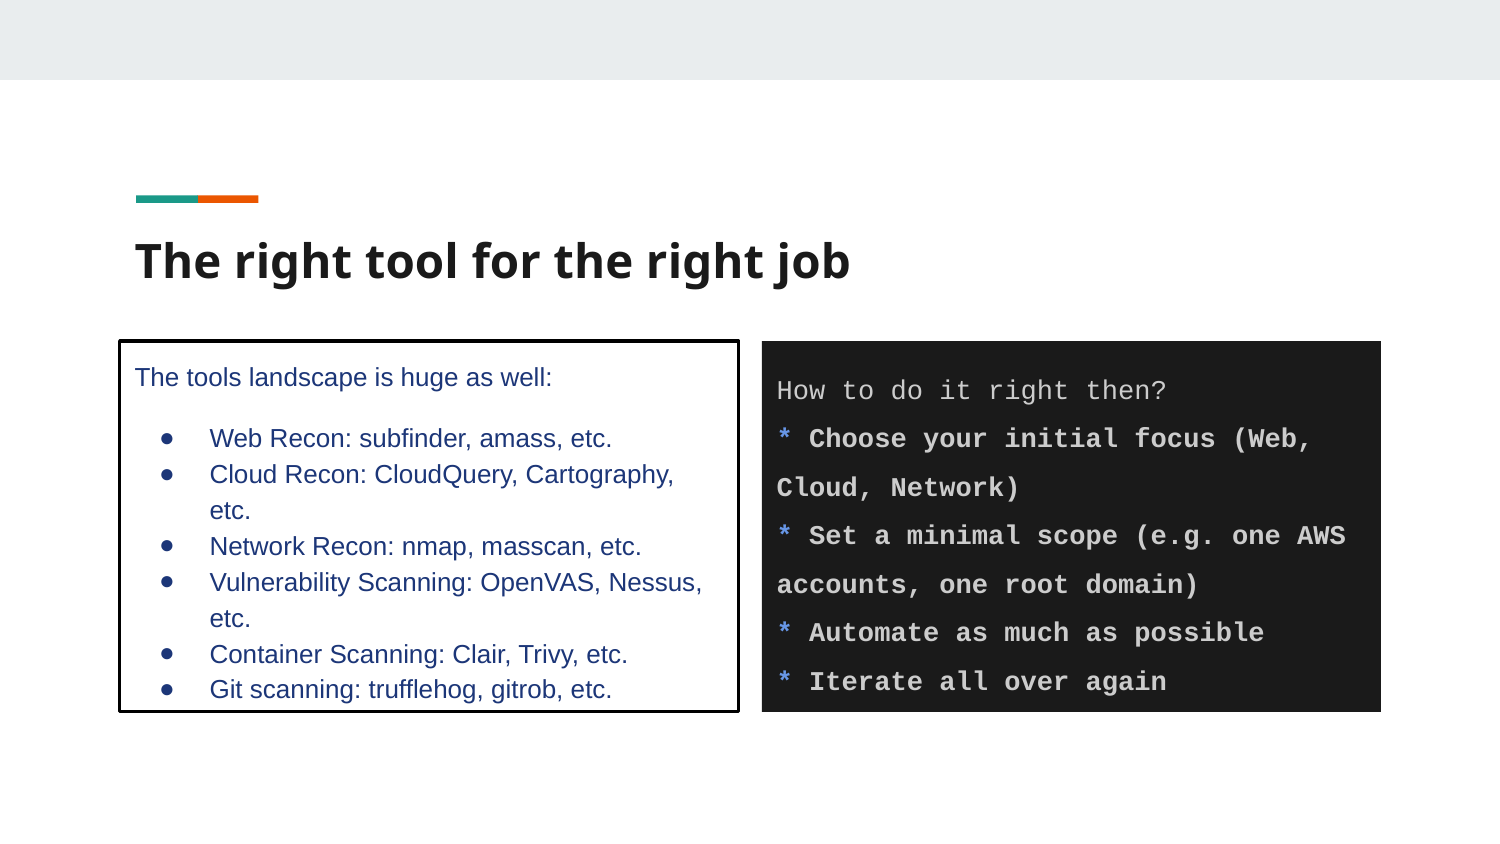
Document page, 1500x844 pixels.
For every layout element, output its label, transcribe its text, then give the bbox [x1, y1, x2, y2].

list The tools landscape is huge as well: Web Recon: subfinder, amass, etc. Cloud Recon: CloudQuery, Cartography, etc. Network Recon: nmap, masscan, etc. Vulnerability Scanning: OpenVAS, Nessus, etc. Container Scanning: Clair, Trivy, etc. Git scanning: trufflehog, gitrob, etc. [119, 341, 739, 712]
list How to do it right then? * Choose your initial focus (Web, Cloud, Network) * Set a minimal scope (e.g. one AWS accounts, one root domain) * Automate as much as possible * Iterate all over again [761, 341, 1381, 712]
title The right tool for the right job [119, 216, 1381, 305]
